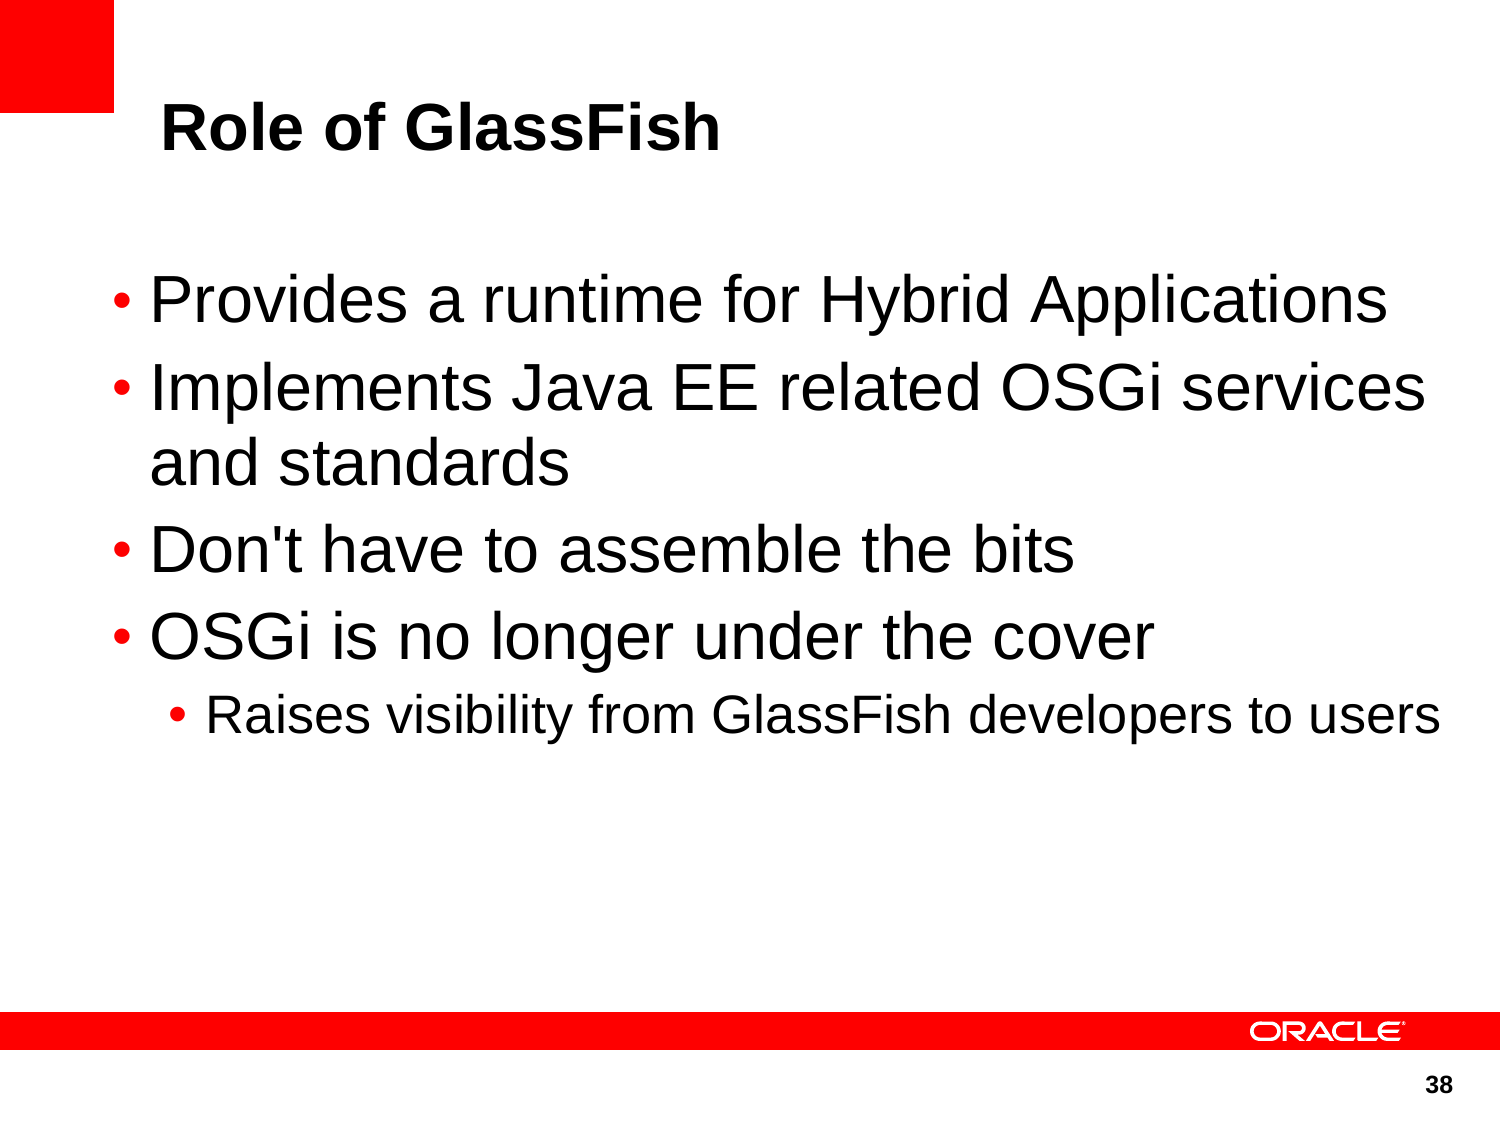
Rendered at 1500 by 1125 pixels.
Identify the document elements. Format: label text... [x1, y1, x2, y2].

title Role of GlassFish [145, 42, 1390, 213]
picture [0, 1012, 1500, 1050]
list Provides a runtime for Hybrid Applications Implements Java EE related OSGi services and standards Don't have to assemble the bits OSGi is no longer under the cover Raises visibility from GlassFish developers to users [112, 262, 1465, 1005]
picture [0, 0, 114, 113]
